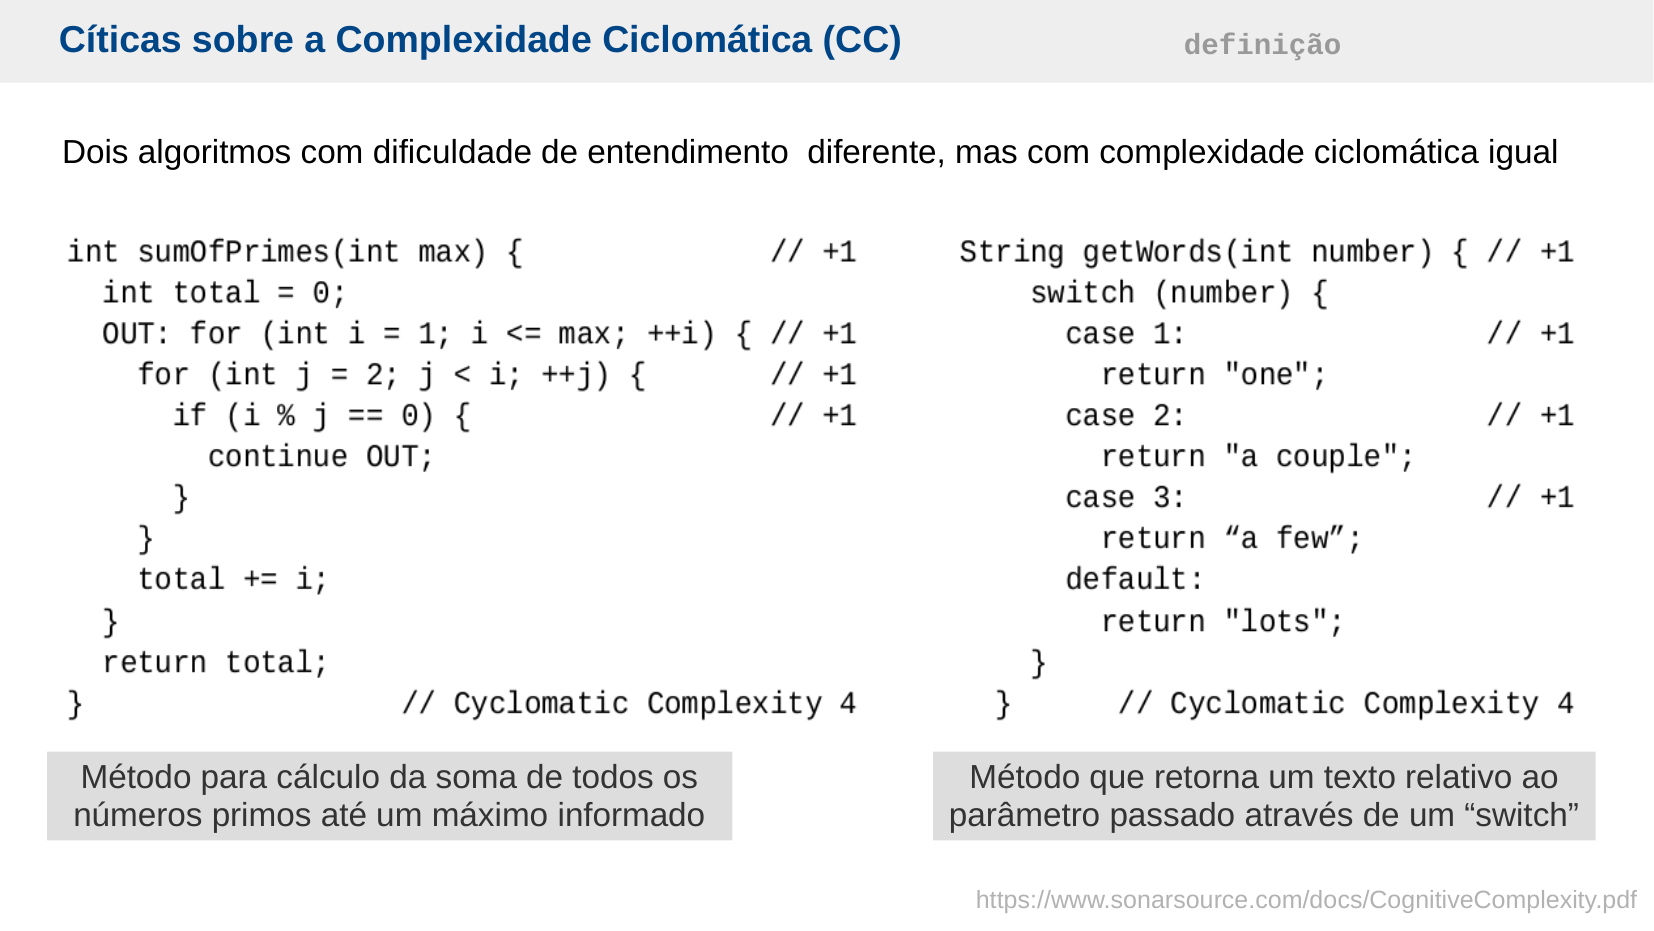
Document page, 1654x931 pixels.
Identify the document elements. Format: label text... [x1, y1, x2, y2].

text_box Método para cálculo da soma de todos os números primos até um máximo informado [47, 751, 733, 841]
picture [59, 225, 1595, 733]
text_box Método que retorna um texto relativo ao parâmetro passado através de um “switch” [933, 751, 1596, 841]
title Cíticas sobre a Complexidade Ciclomática (CC) [59, 14, 1182, 66]
text_box https://www.sonarsource.com/docs/CognitiveComplexity.pdf [0, 878, 1654, 931]
text_box [0, 0, 1654, 83]
text_box Dois algoritmos com dificuldade de entendimento diferente, mas com complexidade ciclomática igual [47, 125, 1583, 178]
text_box definição [1169, 23, 1644, 71]
